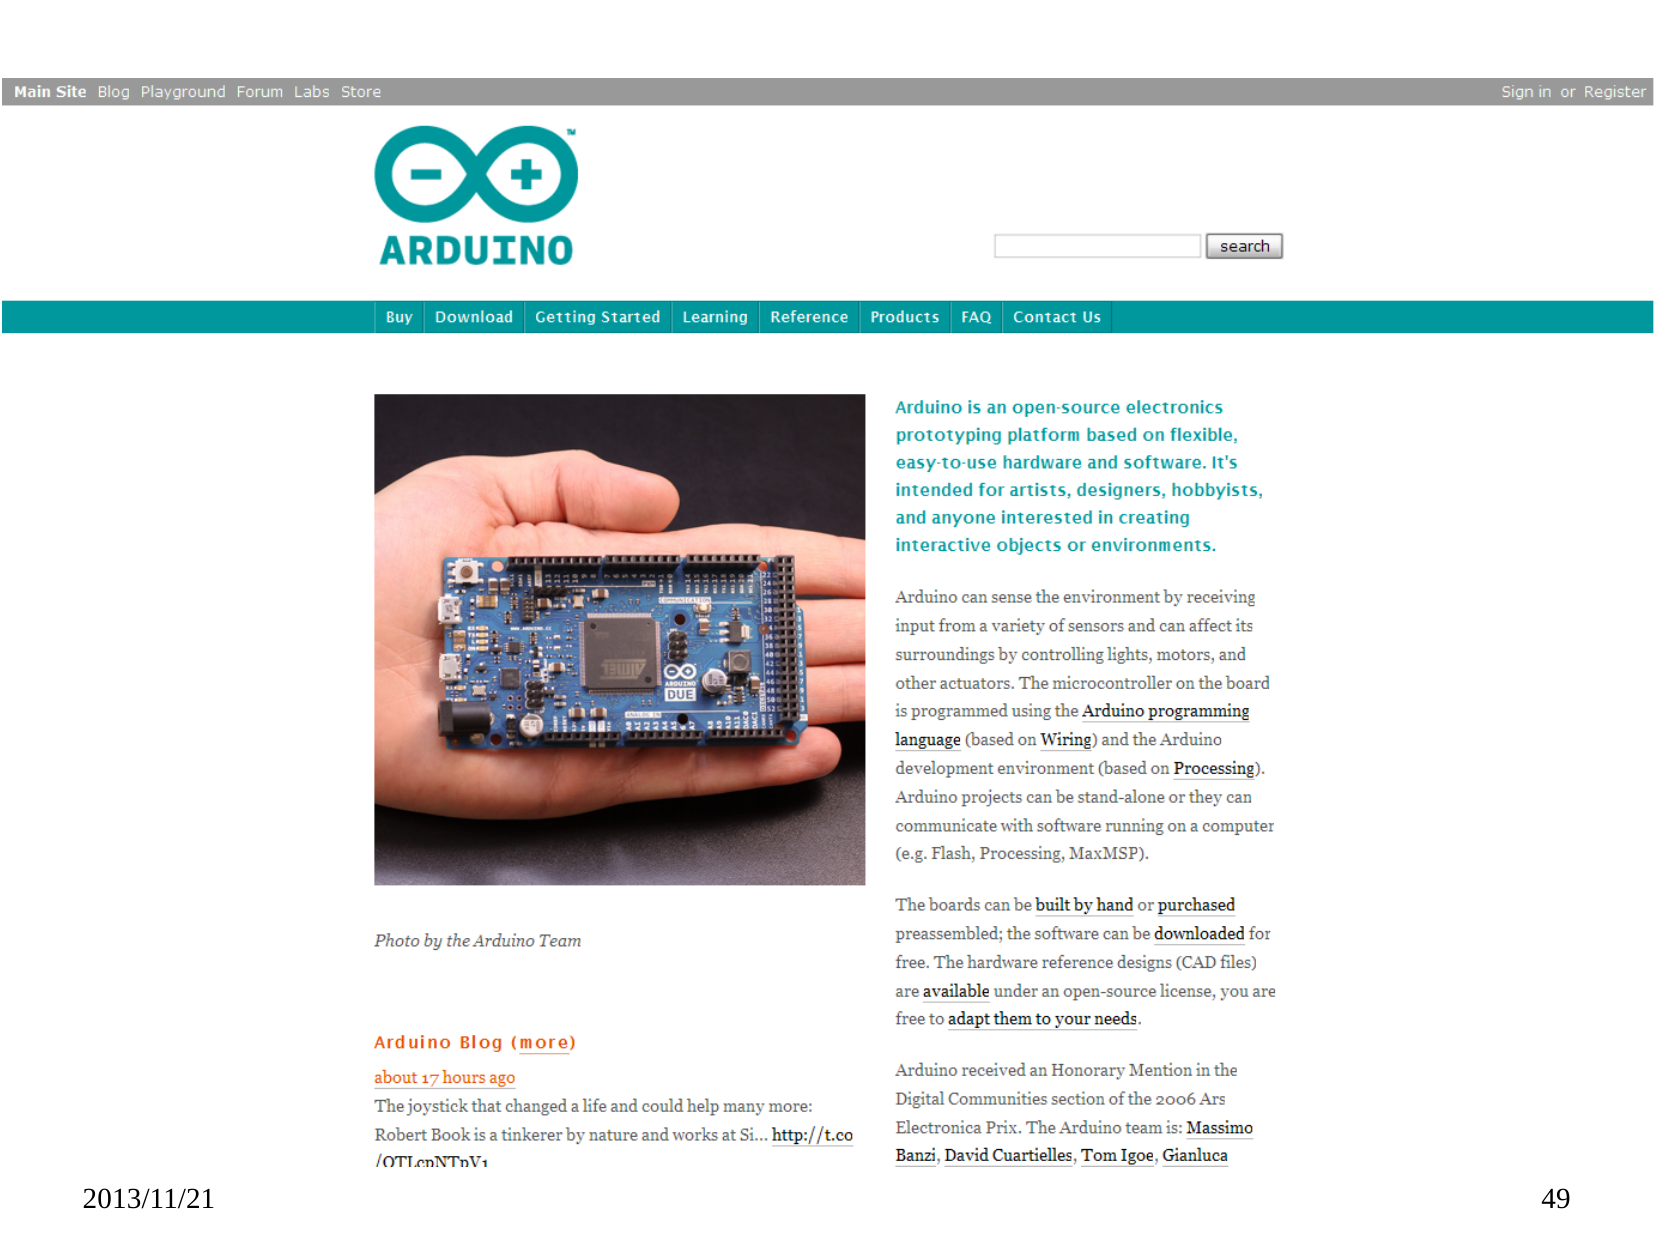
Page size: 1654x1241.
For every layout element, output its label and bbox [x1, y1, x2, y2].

picture [2, 78, 1654, 1167]
